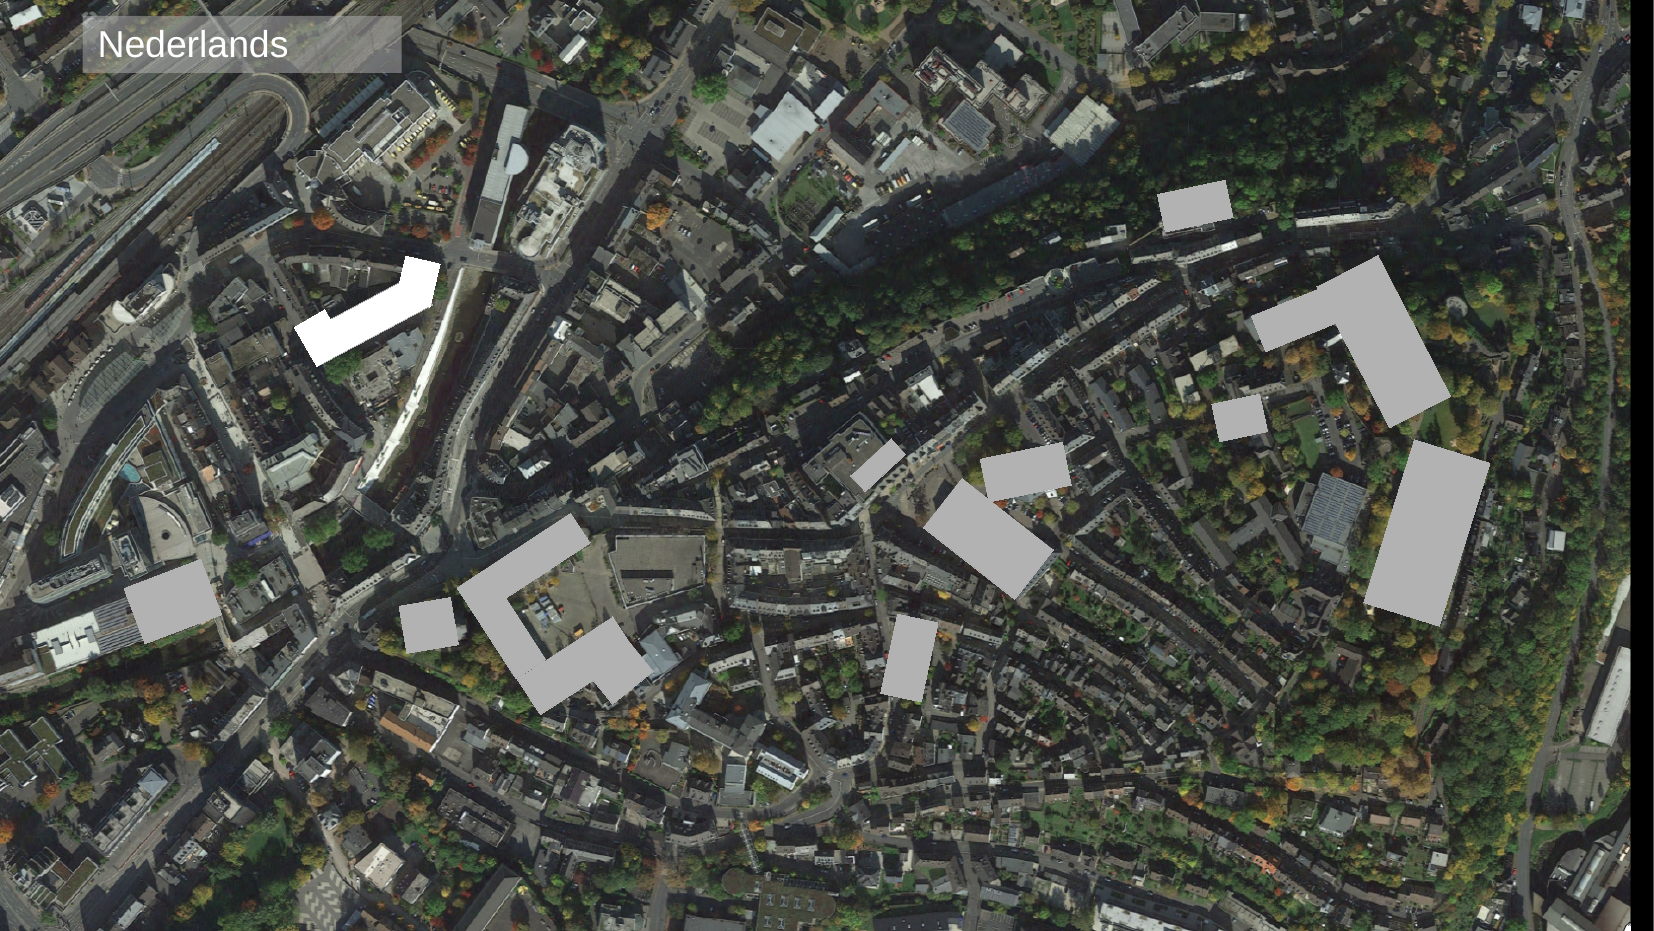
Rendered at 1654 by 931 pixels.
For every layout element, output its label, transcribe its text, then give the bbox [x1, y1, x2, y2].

text_box [1251, 255, 1451, 428]
text_box [923, 442, 1072, 600]
text_box [1363, 439, 1490, 627]
text_box [294, 256, 441, 367]
text_box [457, 513, 654, 715]
text_box [1211, 394, 1268, 442]
text_box [880, 614, 938, 702]
text_box Nederlands [82, 15, 402, 73]
text_box [1157, 180, 1234, 232]
text_box [124, 559, 222, 644]
picture [0, 0, 1654, 931]
text_box [850, 438, 906, 492]
text_box [399, 597, 459, 654]
